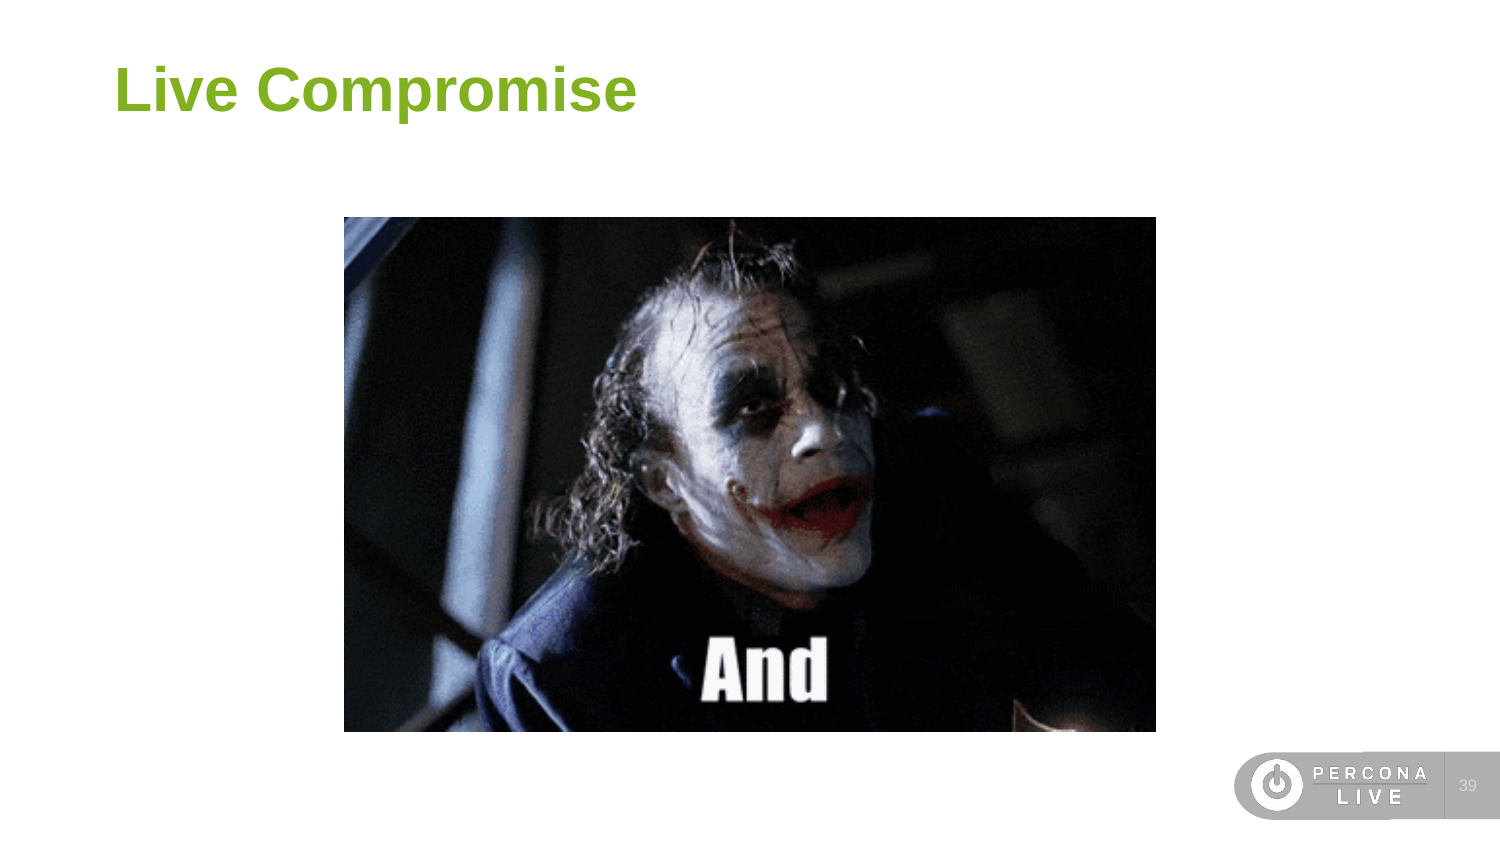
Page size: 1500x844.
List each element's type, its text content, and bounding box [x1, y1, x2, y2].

picture [1251, 759, 1427, 811]
title Live Compromise [103, 6, 1397, 176]
picture [344, 217, 1156, 732]
